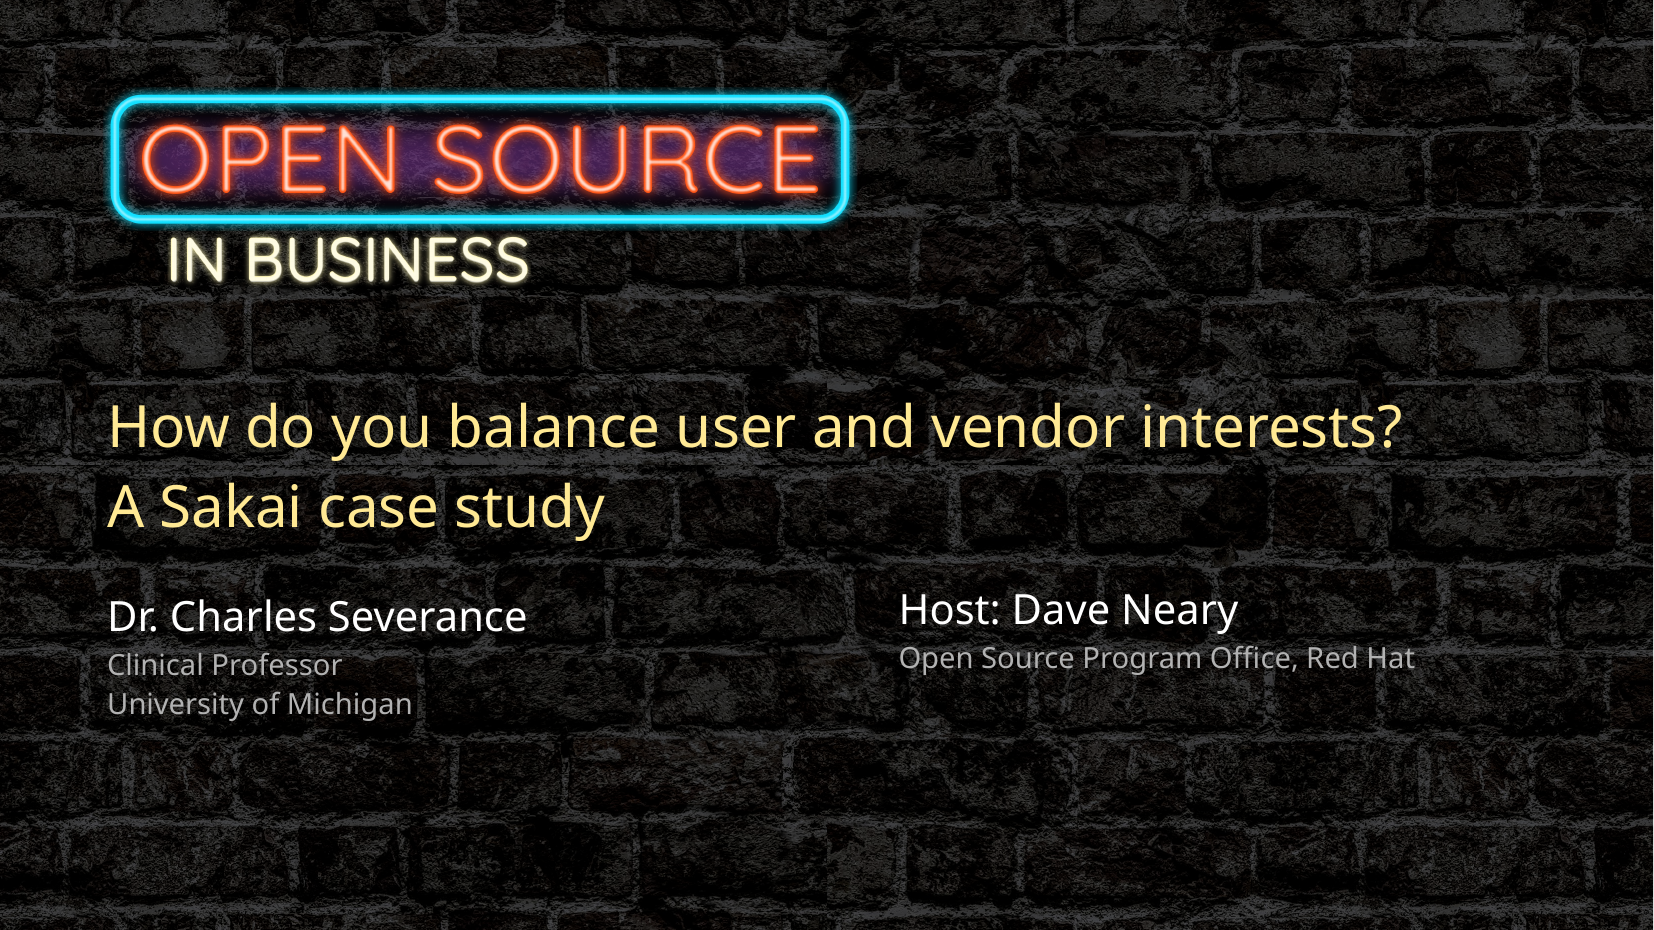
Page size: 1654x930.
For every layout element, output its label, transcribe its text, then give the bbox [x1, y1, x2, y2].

subtitle Dr. Charles Severance Clinical Professor University of Michigan [107, 587, 811, 900]
text_box Host: Dave Neary Open Source Program Office, Red Hat [898, 579, 1585, 885]
picture [0, 0, 1654, 930]
title How do you balance user and vendor interests? A Sakai case study [107, 385, 1546, 545]
